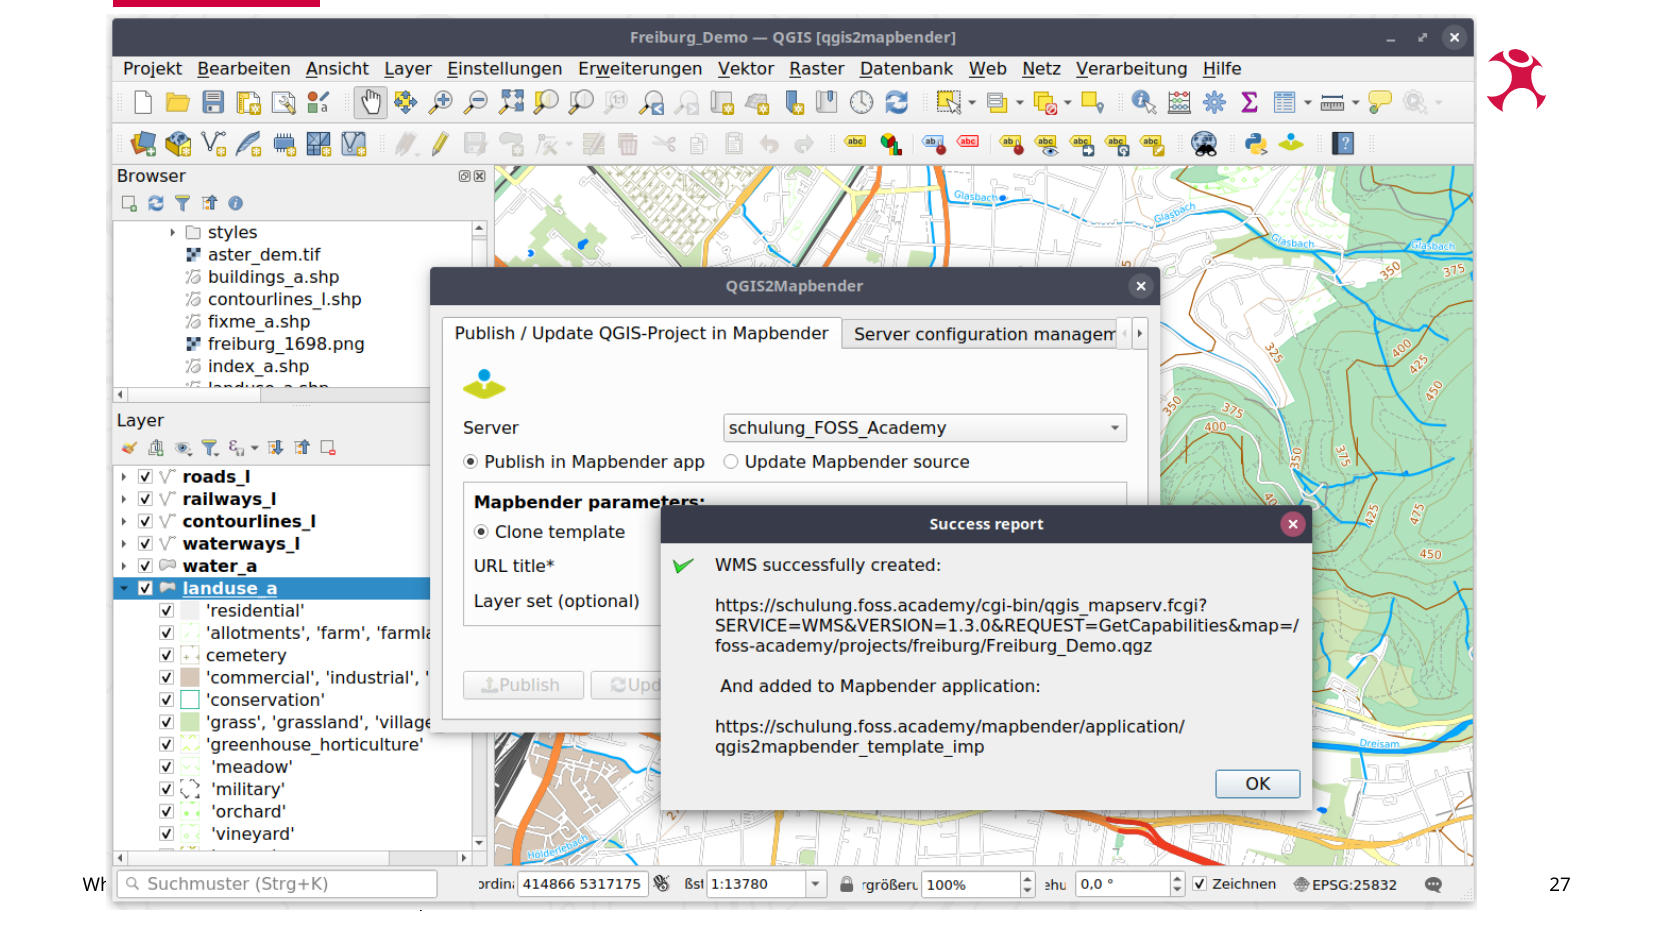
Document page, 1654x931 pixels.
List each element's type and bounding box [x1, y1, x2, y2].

picture [1483, 49, 1554, 118]
picture [106, 14, 1477, 910]
